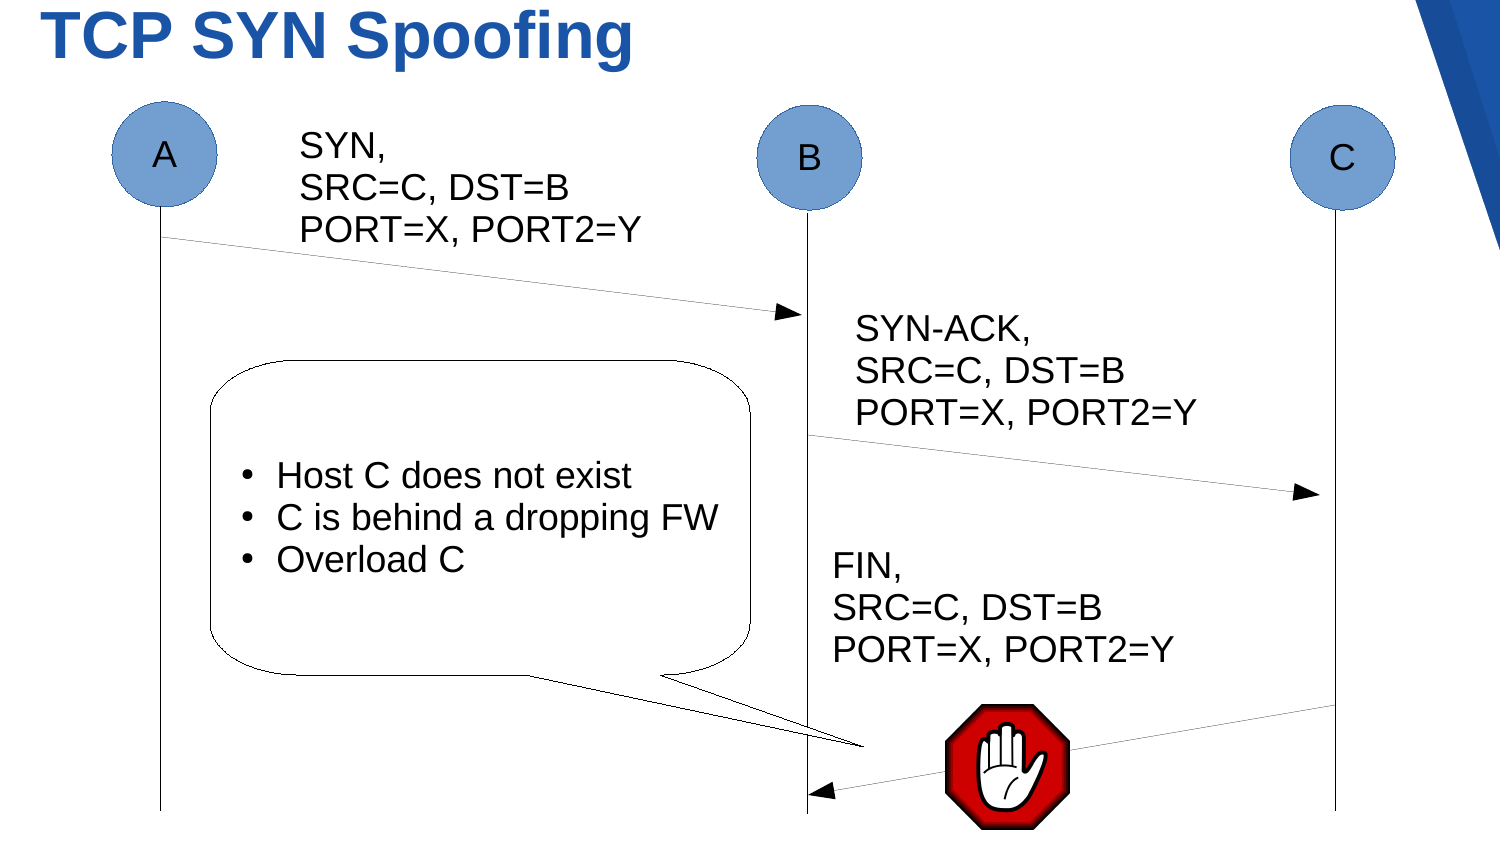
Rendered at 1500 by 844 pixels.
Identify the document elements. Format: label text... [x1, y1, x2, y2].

text_box A [111, 101, 218, 207]
text_box SYN-ACK, SRC=C, DST=B PORT=X, PORT2=Y [840, 300, 1313, 483]
text_box C [1290, 105, 1396, 211]
text_box B [757, 105, 863, 211]
text_box FIN, SRC=C, DST=B PORT=X, PORT2=Y [817, 537, 1291, 721]
picture [945, 704, 1070, 830]
title TCP SYN Spoofing [25, 19, 814, 87]
text_box Host C does not exist C is behind a dropping FW Overload C [210, 360, 864, 747]
text_box SYN, SRC=C, DST=B PORT=X, PORT2=Y [284, 117, 757, 301]
